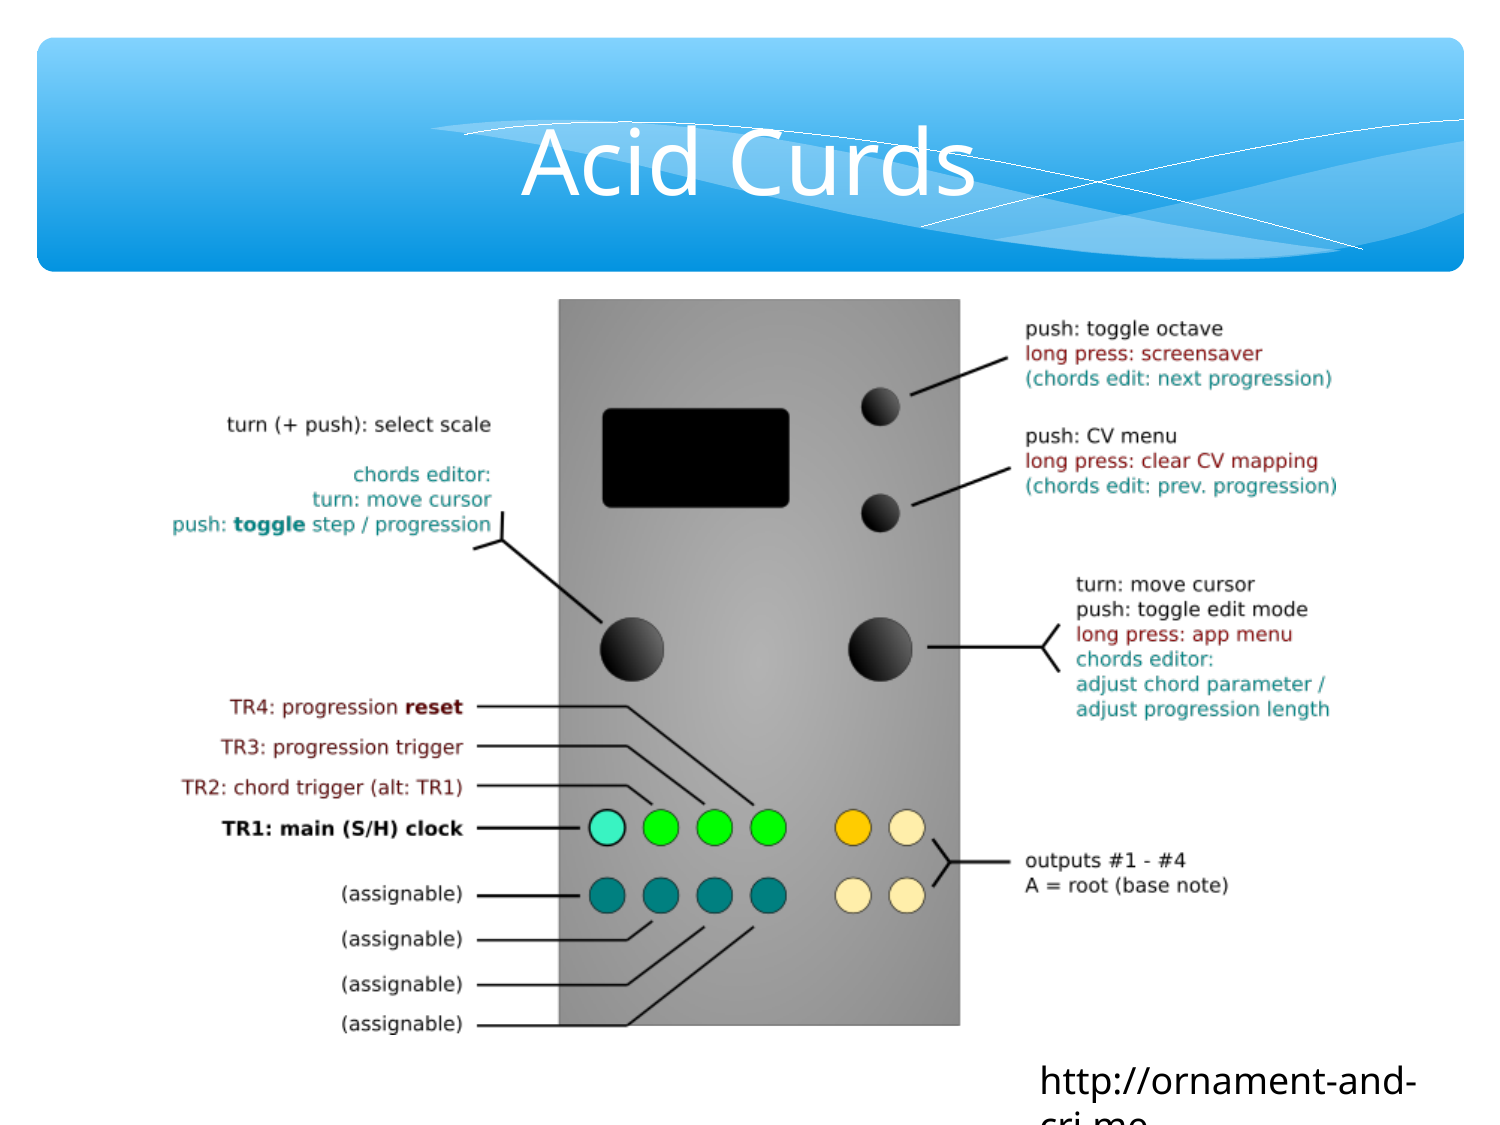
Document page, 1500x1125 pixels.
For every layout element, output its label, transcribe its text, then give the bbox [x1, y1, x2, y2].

title Acid Curds [75, 40, 1426, 276]
picture [166, 299, 1336, 1036]
text_box http://ornament-and-cri.me [1024, 1050, 1486, 1110]
